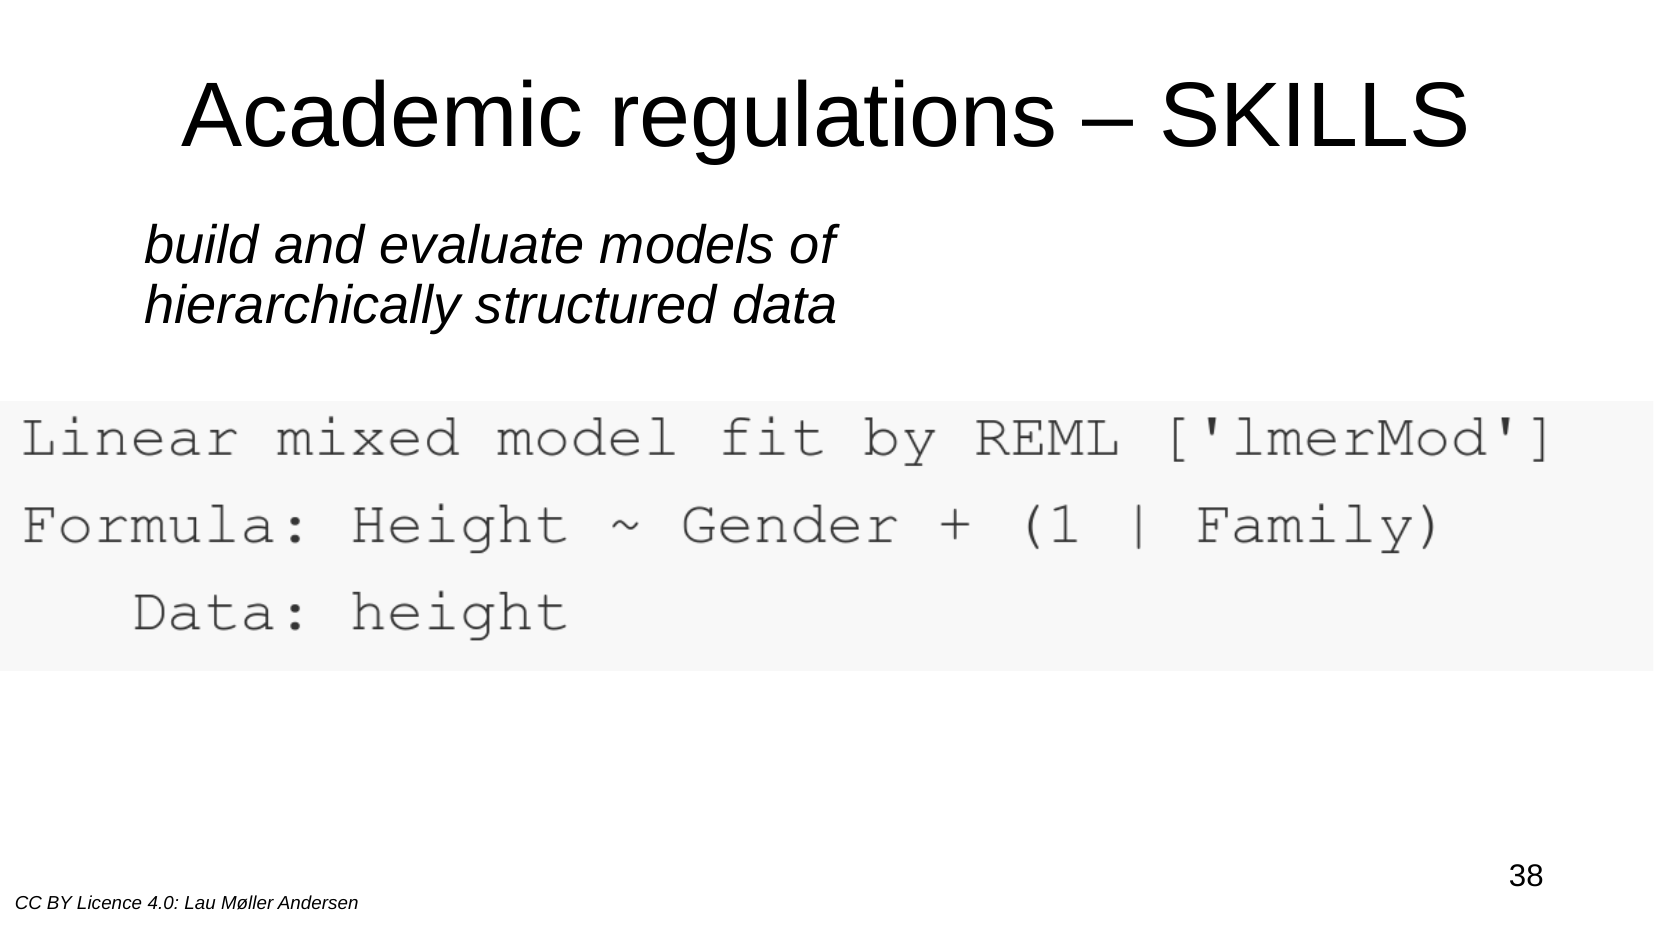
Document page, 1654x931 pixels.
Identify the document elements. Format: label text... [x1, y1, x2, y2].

text_box build and evaluate models of hierarchically structured data [129, 206, 1125, 343]
title Academic regulations – SKILLS [82, 37, 1571, 193]
text_box CC BY Licence 4.0: Lau Møller Andersen [0, 885, 387, 921]
picture [0, 401, 1654, 672]
text_box <nummer> [1494, 850, 1654, 921]
